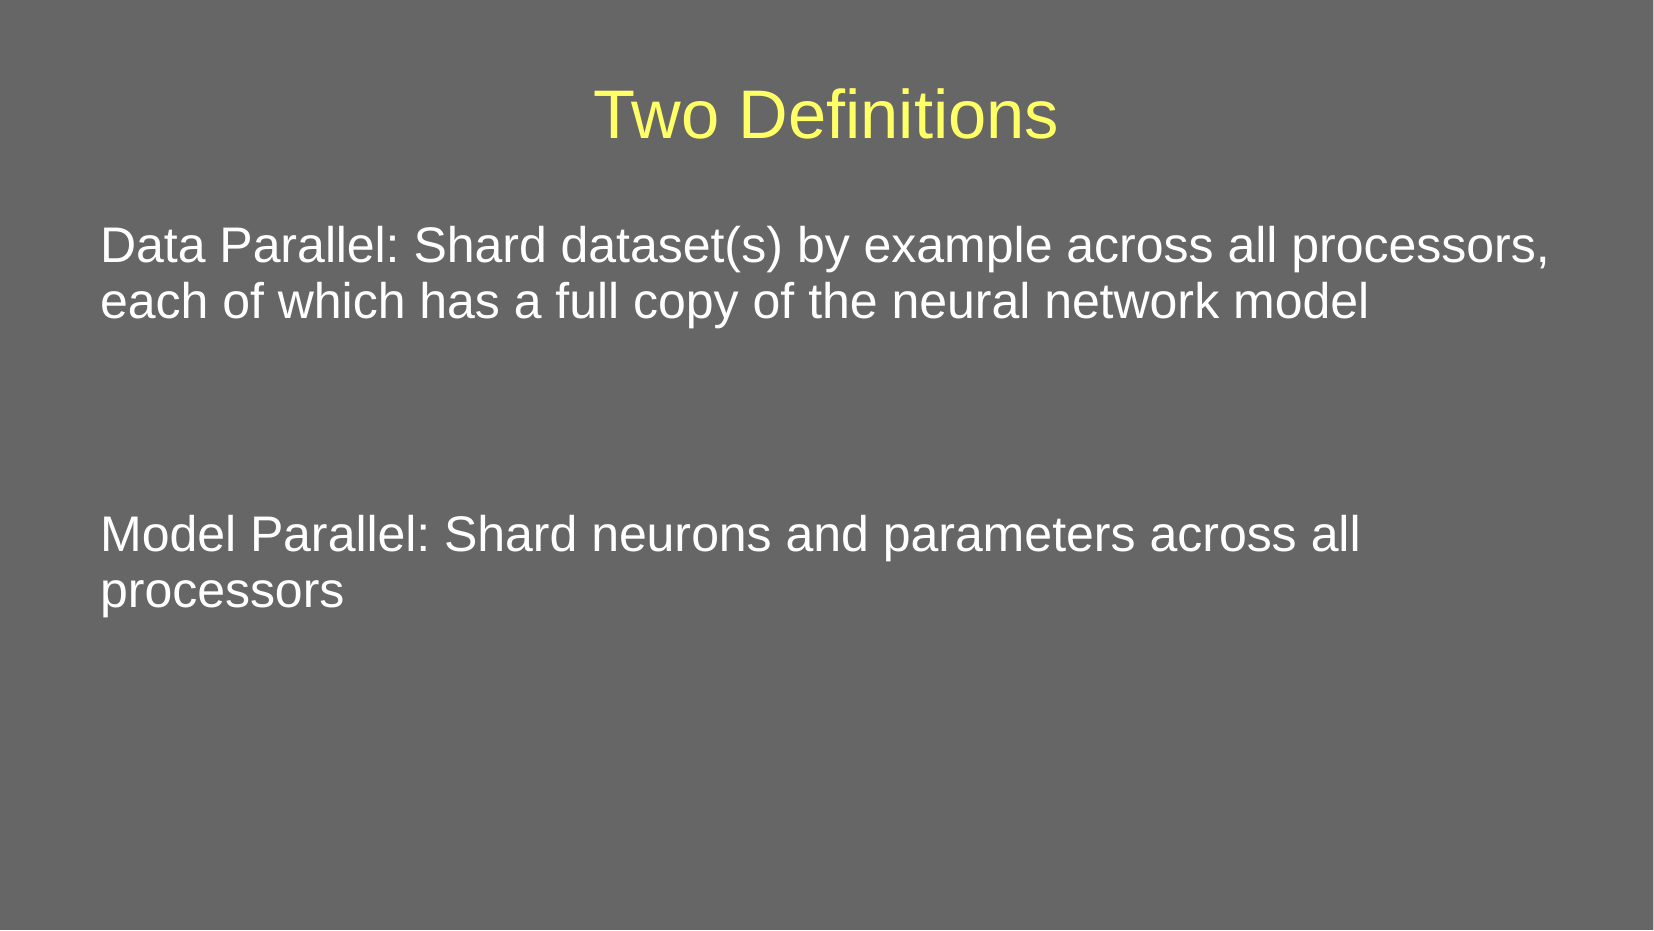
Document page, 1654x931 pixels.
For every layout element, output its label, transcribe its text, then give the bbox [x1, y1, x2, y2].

title Two Definitions [82, 36, 1571, 193]
list Data Parallel: Shard dataset(s) by example across all processors, each of which has a full copy of the neural network model Model Parallel: Shard neurons and parameters across all processors [82, 217, 1571, 757]
